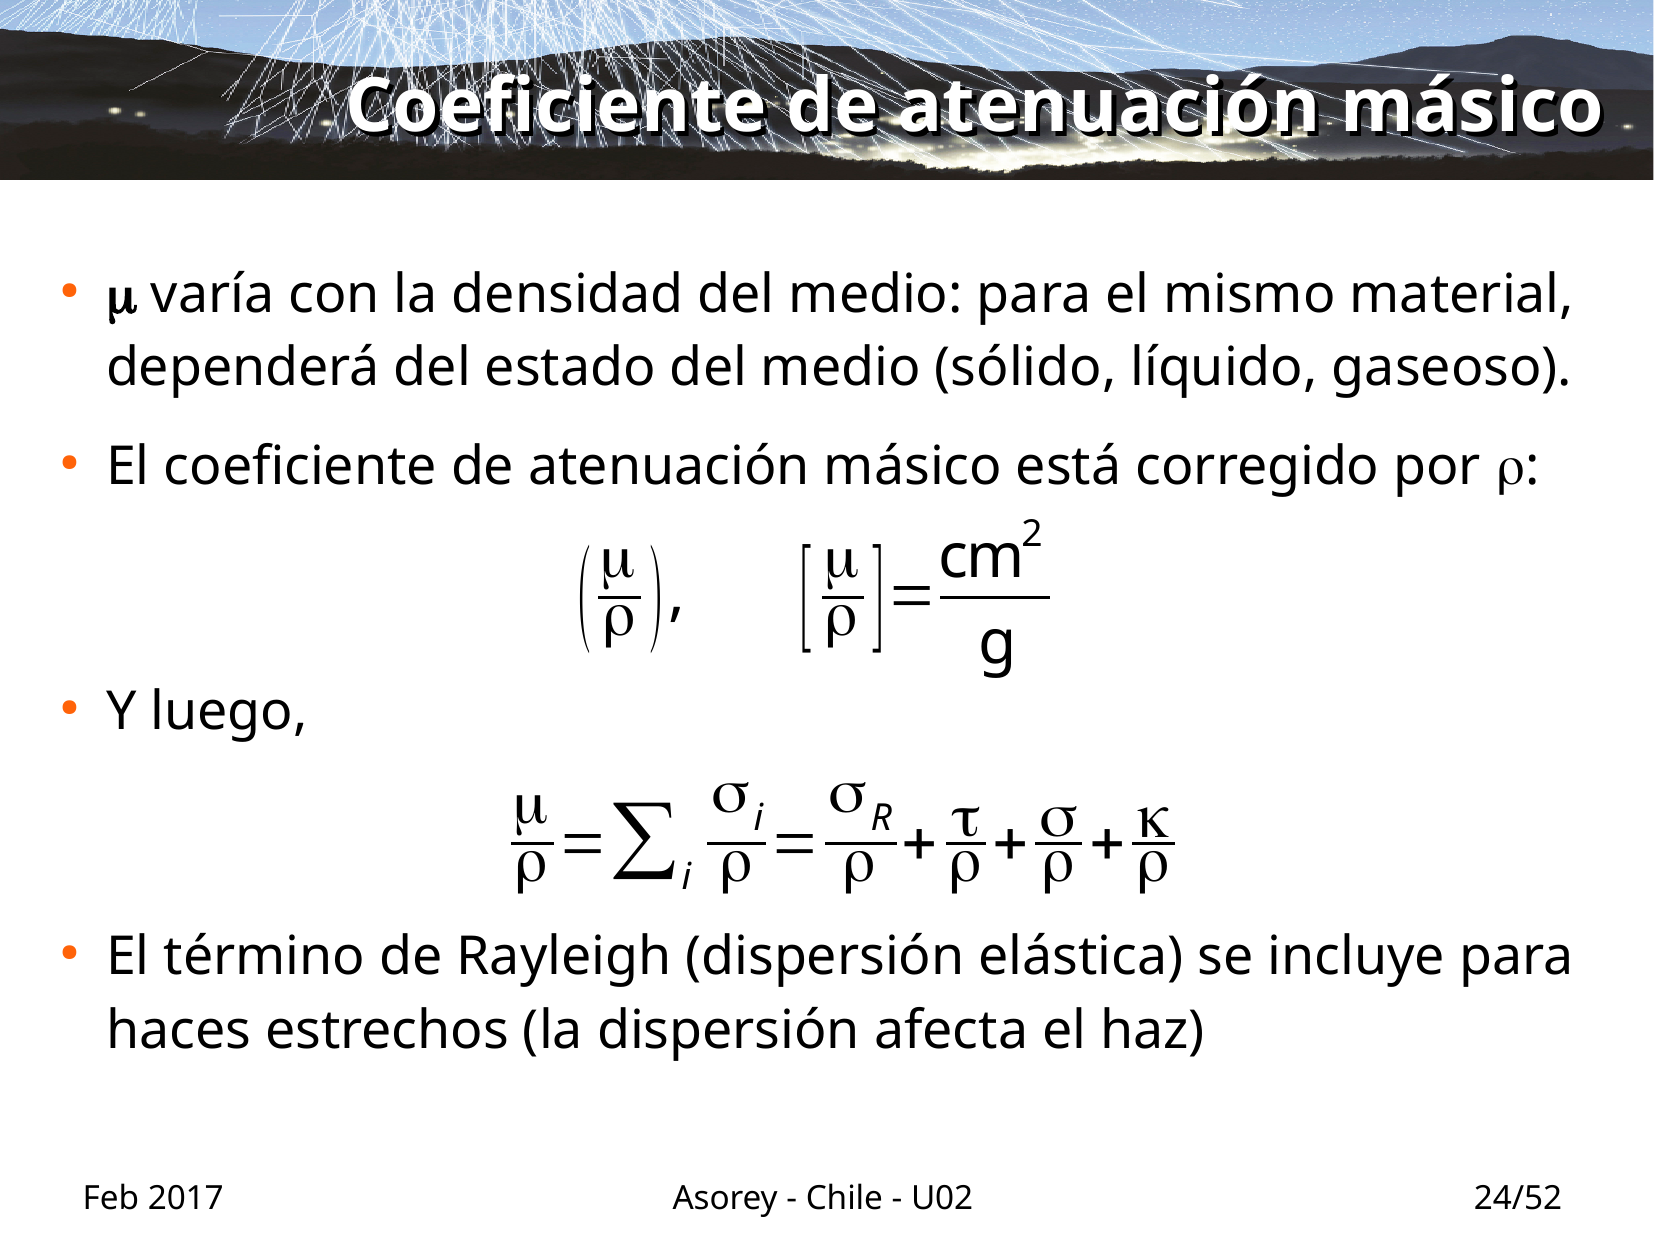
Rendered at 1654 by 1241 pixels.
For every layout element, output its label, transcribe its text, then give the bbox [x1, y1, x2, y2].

list m varía con la densidad del medio: para el mismo material, dependerá del estado del medio (sólido, líquido, gaseoso). El coeficiente de atenuación másico está corregido por r: Y luego, El término de Rayleigh (dispersión elástica) se incluye para haces estrechos (la dispersión afecta el haz) [45, 255, 1606, 1156]
chart [570, 510, 1059, 679]
picture [0, 0, 1654, 180]
chart [501, 780, 1186, 899]
title Coeficiente de atenuación másico [45, 15, 1606, 191]
